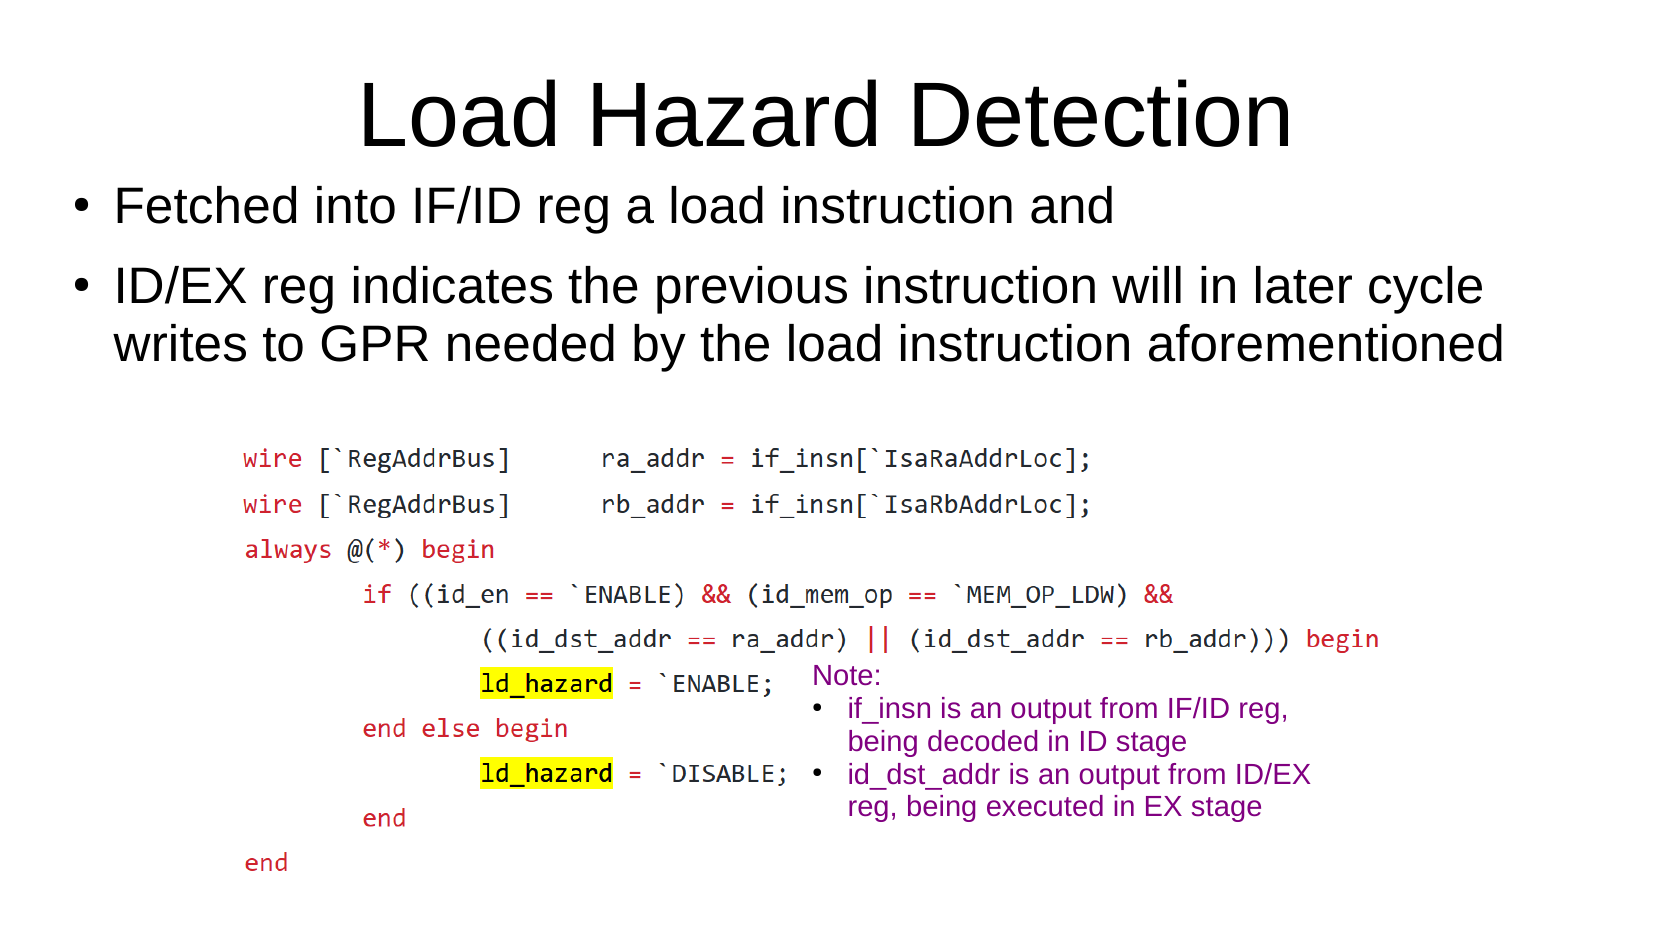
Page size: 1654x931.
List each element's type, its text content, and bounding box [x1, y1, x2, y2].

picture [236, 442, 1093, 528]
picture [236, 536, 1388, 886]
title Load Hazard Detection [82, 37, 1571, 177]
text_box Note: if_insn is an output from IF/ID reg, being decoded in ID stage id_dst_addr is an output from ID/EX reg, being executed in EX stage [797, 667, 1329, 815]
list Fetched into IF/ID reg a load instruction and ID/EX reg indicates the previous instruction will in later cycle writes to GPR needed by the load instruction aforementioned [59, 177, 1595, 414]
